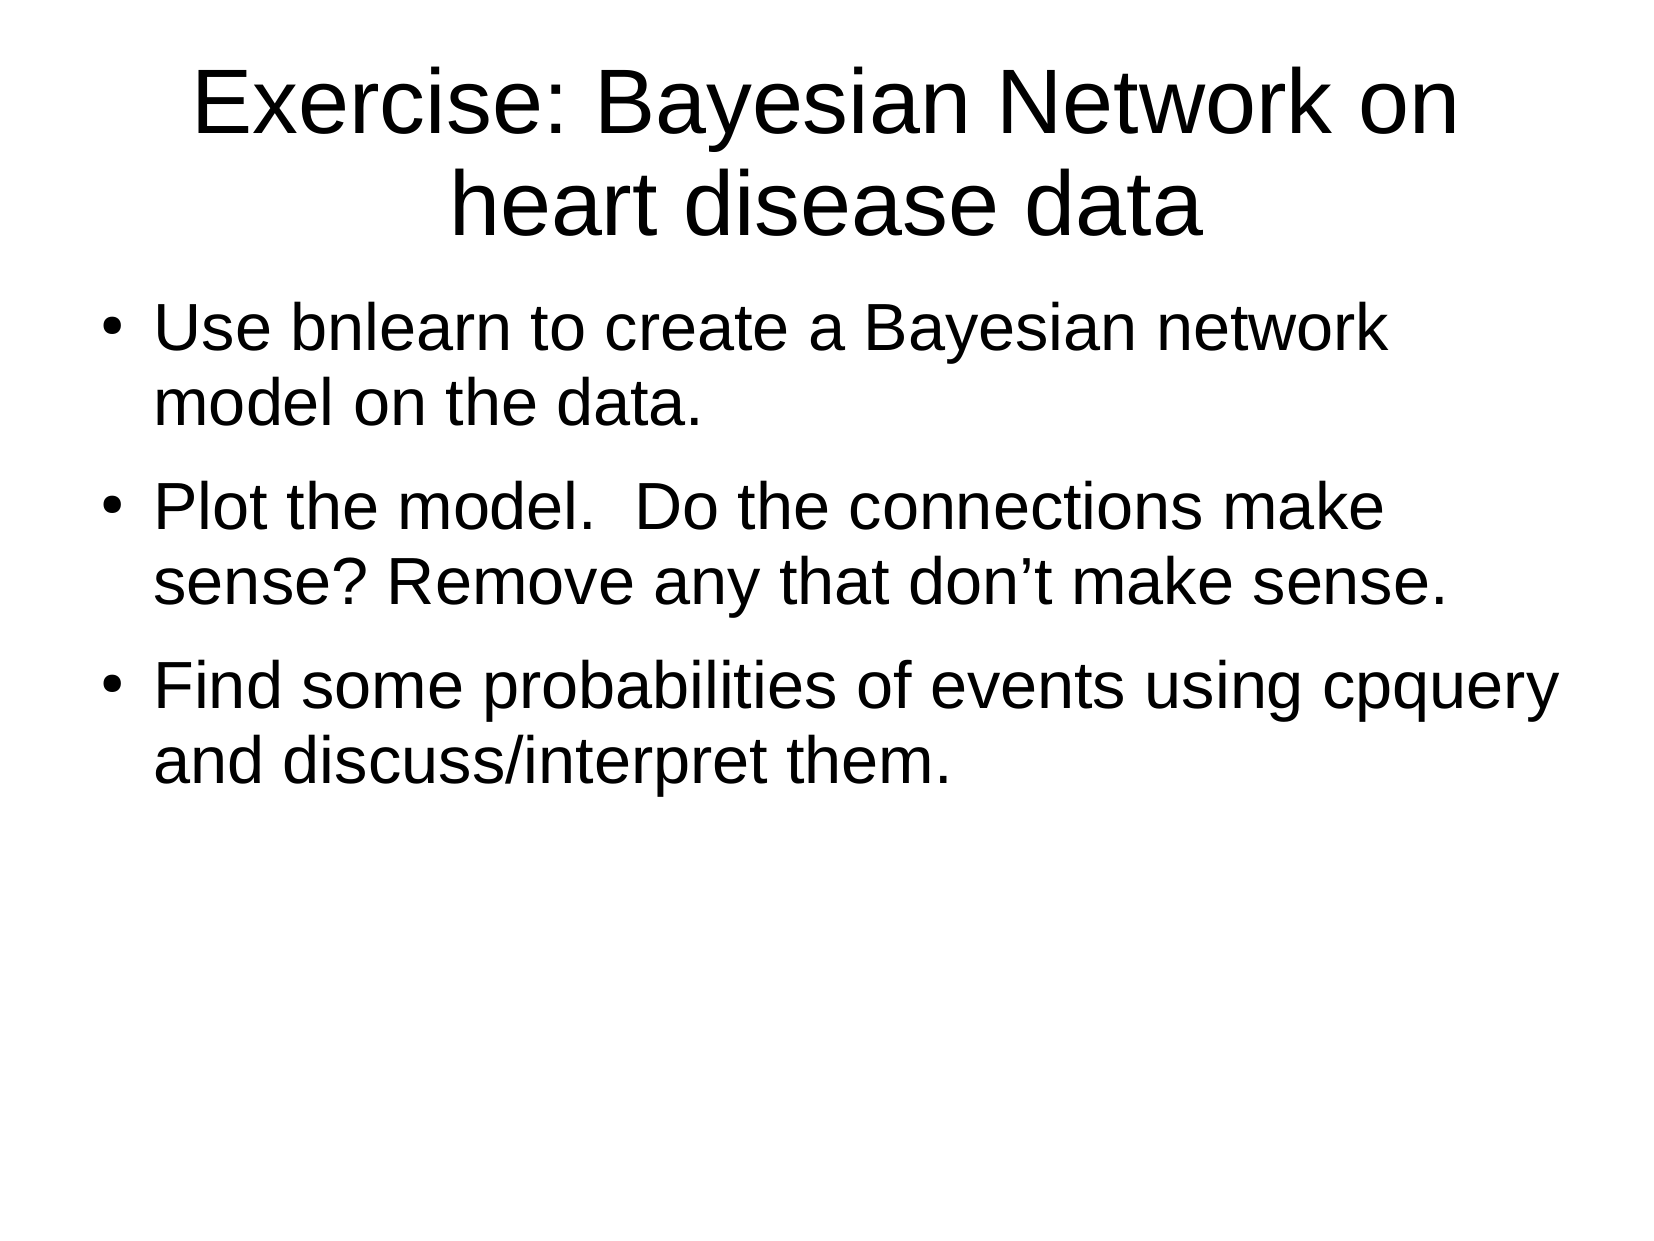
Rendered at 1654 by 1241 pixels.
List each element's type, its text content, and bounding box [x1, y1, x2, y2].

list Use bnlearn to create a Bayesian network model on the data. Plot the model. Do the connections make sense? Remove any that don’t make sense. Find some probabilities of events using cpquery and discuss/interpret them. [82, 290, 1571, 1010]
title Exercise: Bayesian Network on heart disease data [82, 49, 1571, 257]
